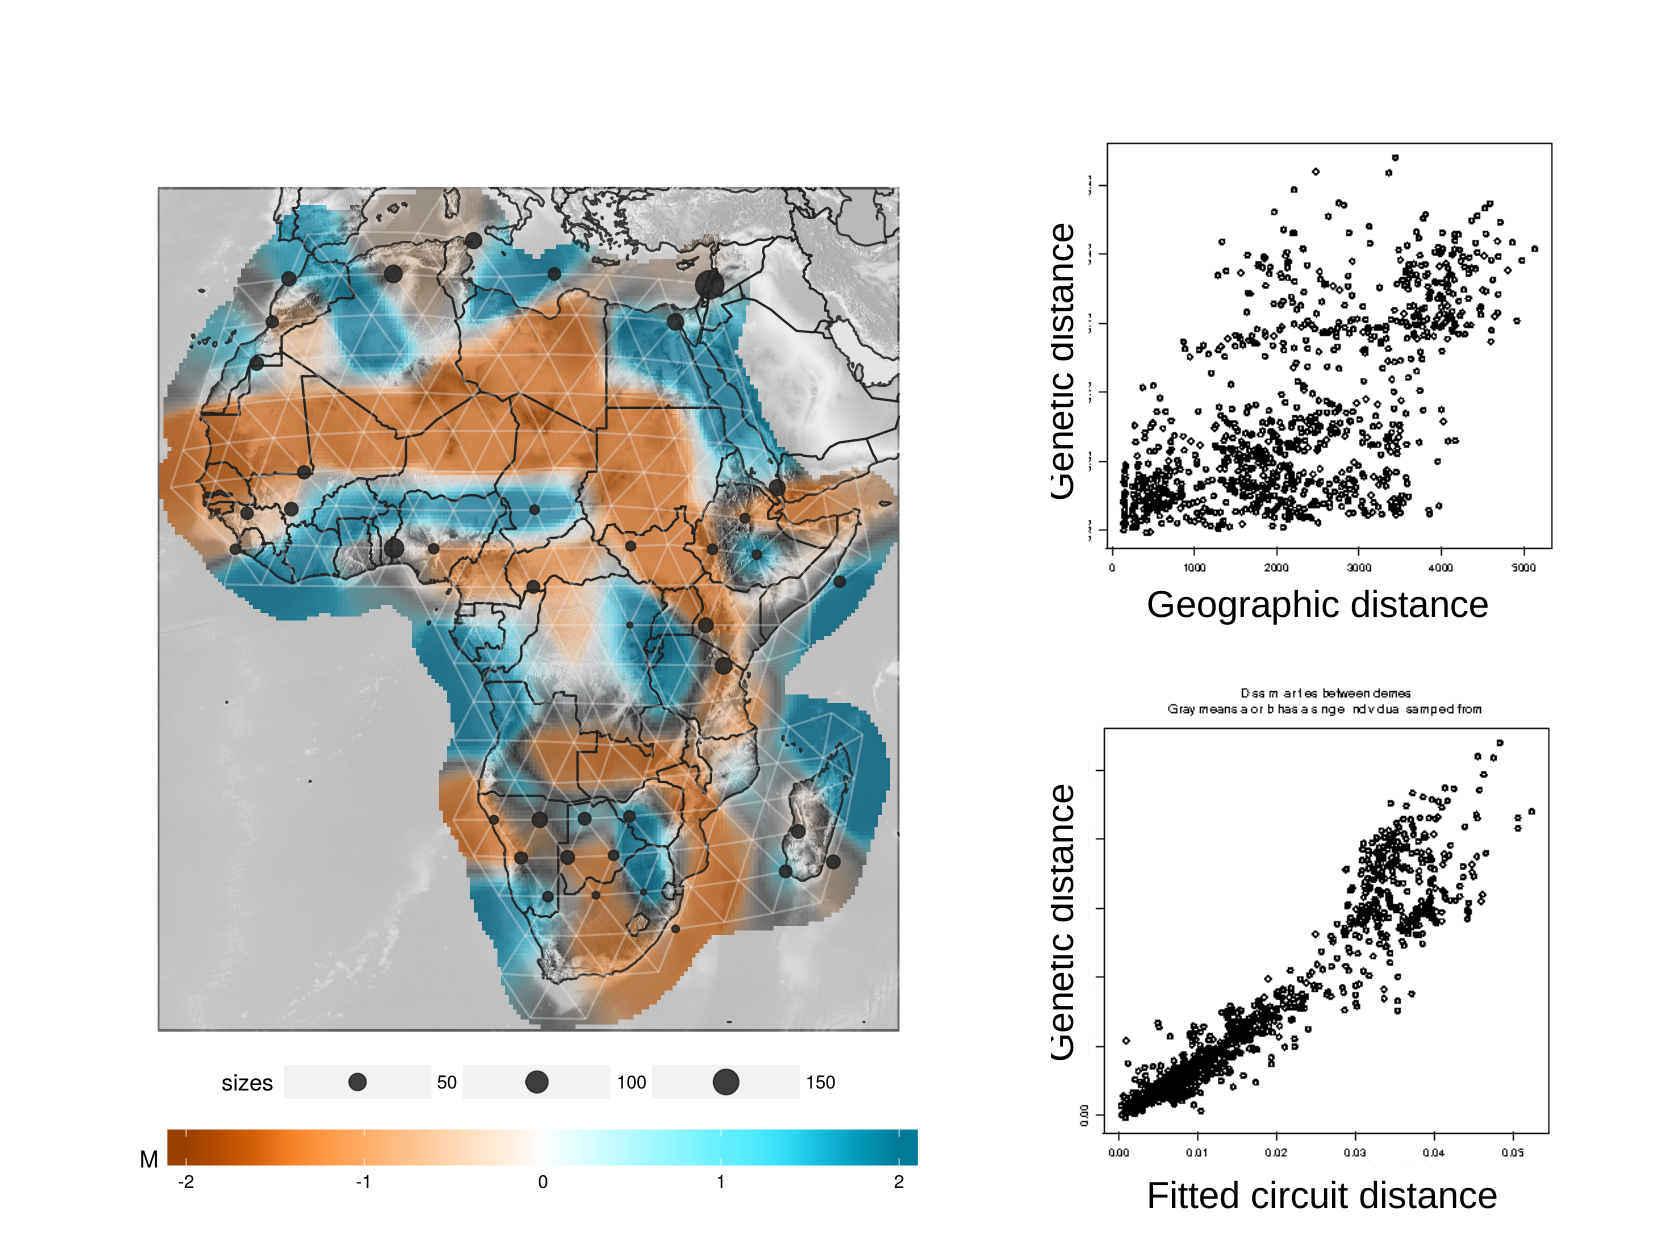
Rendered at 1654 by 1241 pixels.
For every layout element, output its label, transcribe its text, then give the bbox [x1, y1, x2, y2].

text_box Genetic distance [1051, 517, 1089, 1078]
picture [1053, 89, 1579, 615]
text_box Genetic distance [1031, 94, 1089, 517]
picture [0, 175, 1576, 1226]
text_box Fitted circuit distance [1131, 1166, 1555, 1241]
text_box Geographic distance [1131, 576, 1555, 676]
